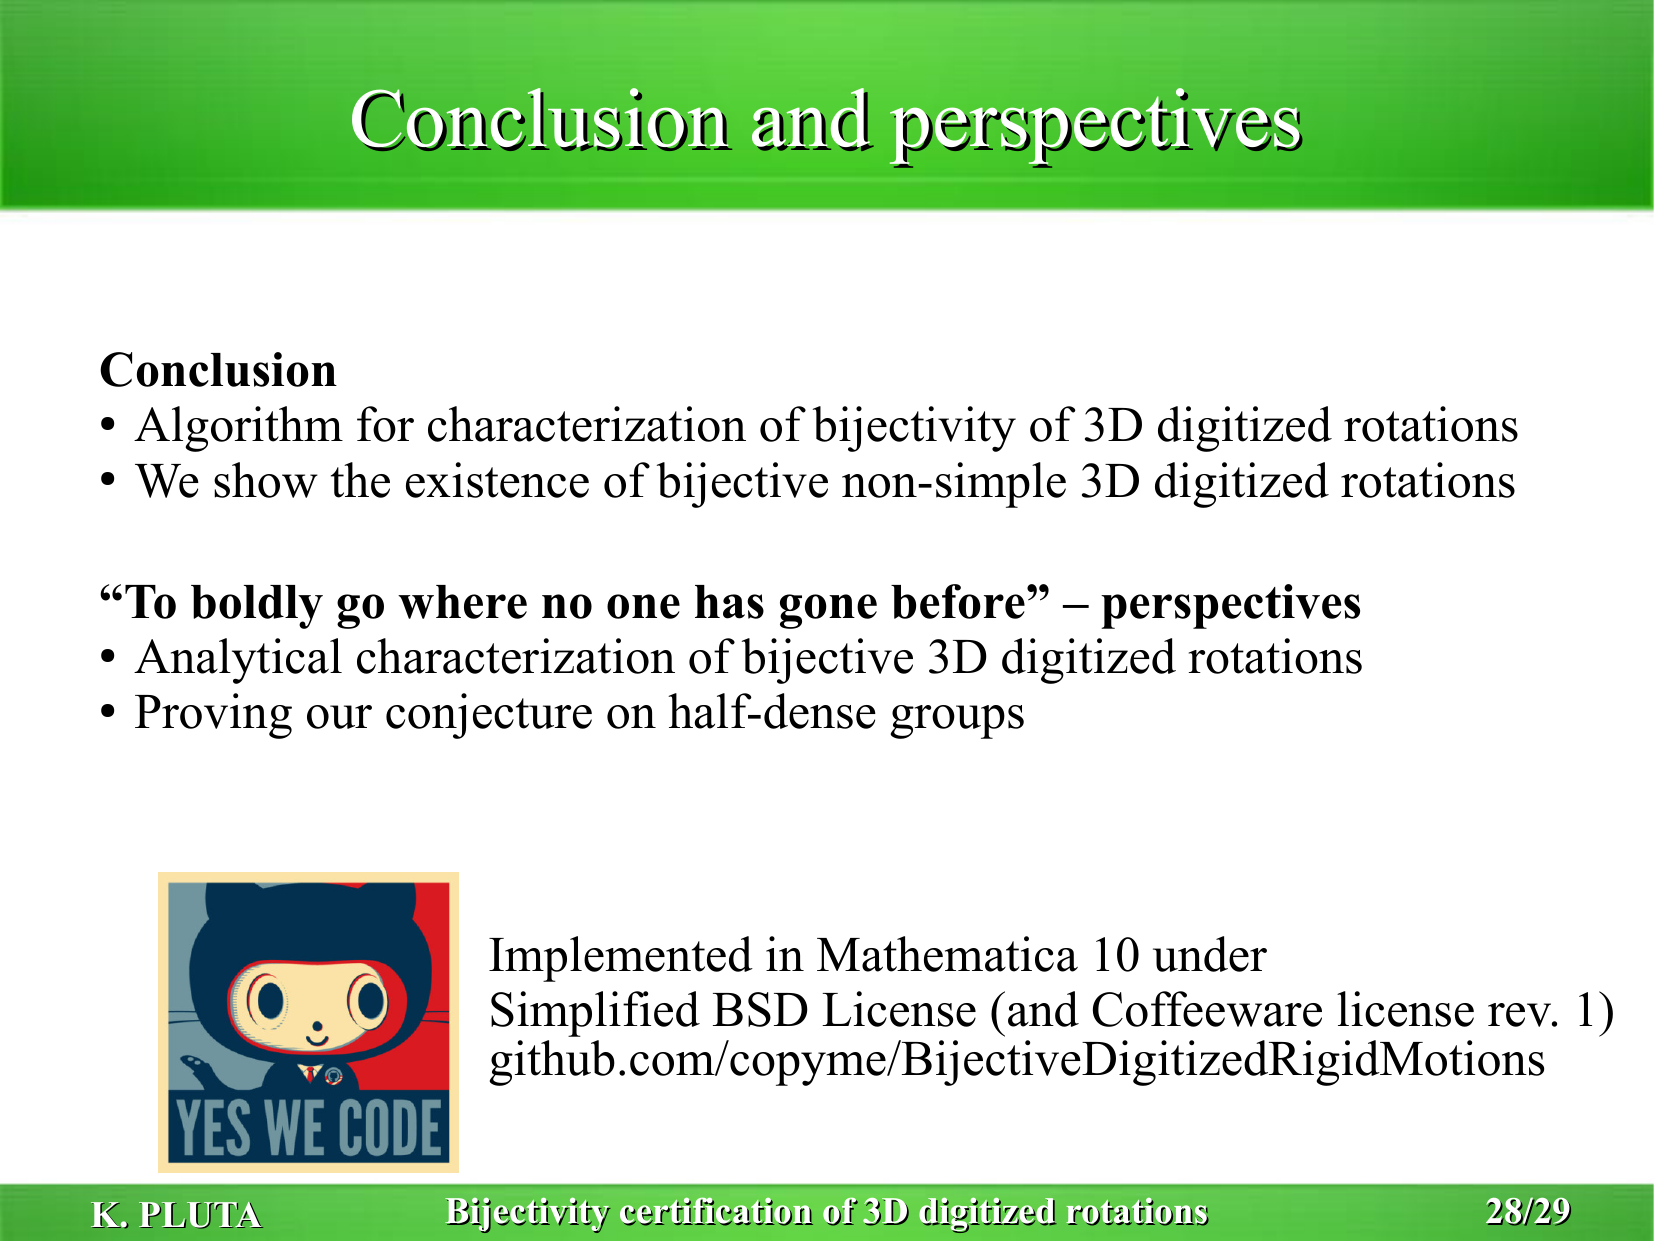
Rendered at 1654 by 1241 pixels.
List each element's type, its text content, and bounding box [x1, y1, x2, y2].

text_box github.com/copyme/BijectiveDigitizedRigidMotions [473, 1050, 1591, 1094]
text_box Implemented in Mathematica 10 under Simplified BSD License (and Coffeeware license rev. 1) [473, 913, 1631, 1050]
text_box “To boldly go where no one has gone before” – perspectives Analytical characterization of bijective 3D digitized rotations Proving our conjecture on half-dense groups [84, 566, 1570, 748]
text_box Conclusion Algorithm for characterization of bijectivity of 3D digitized rotations We show the existence of bijective non-simple 3D digitized rotations [84, 334, 1570, 516]
title Conclusion and perspectives [82, 47, 1571, 189]
picture [0, 0, 1654, 1241]
